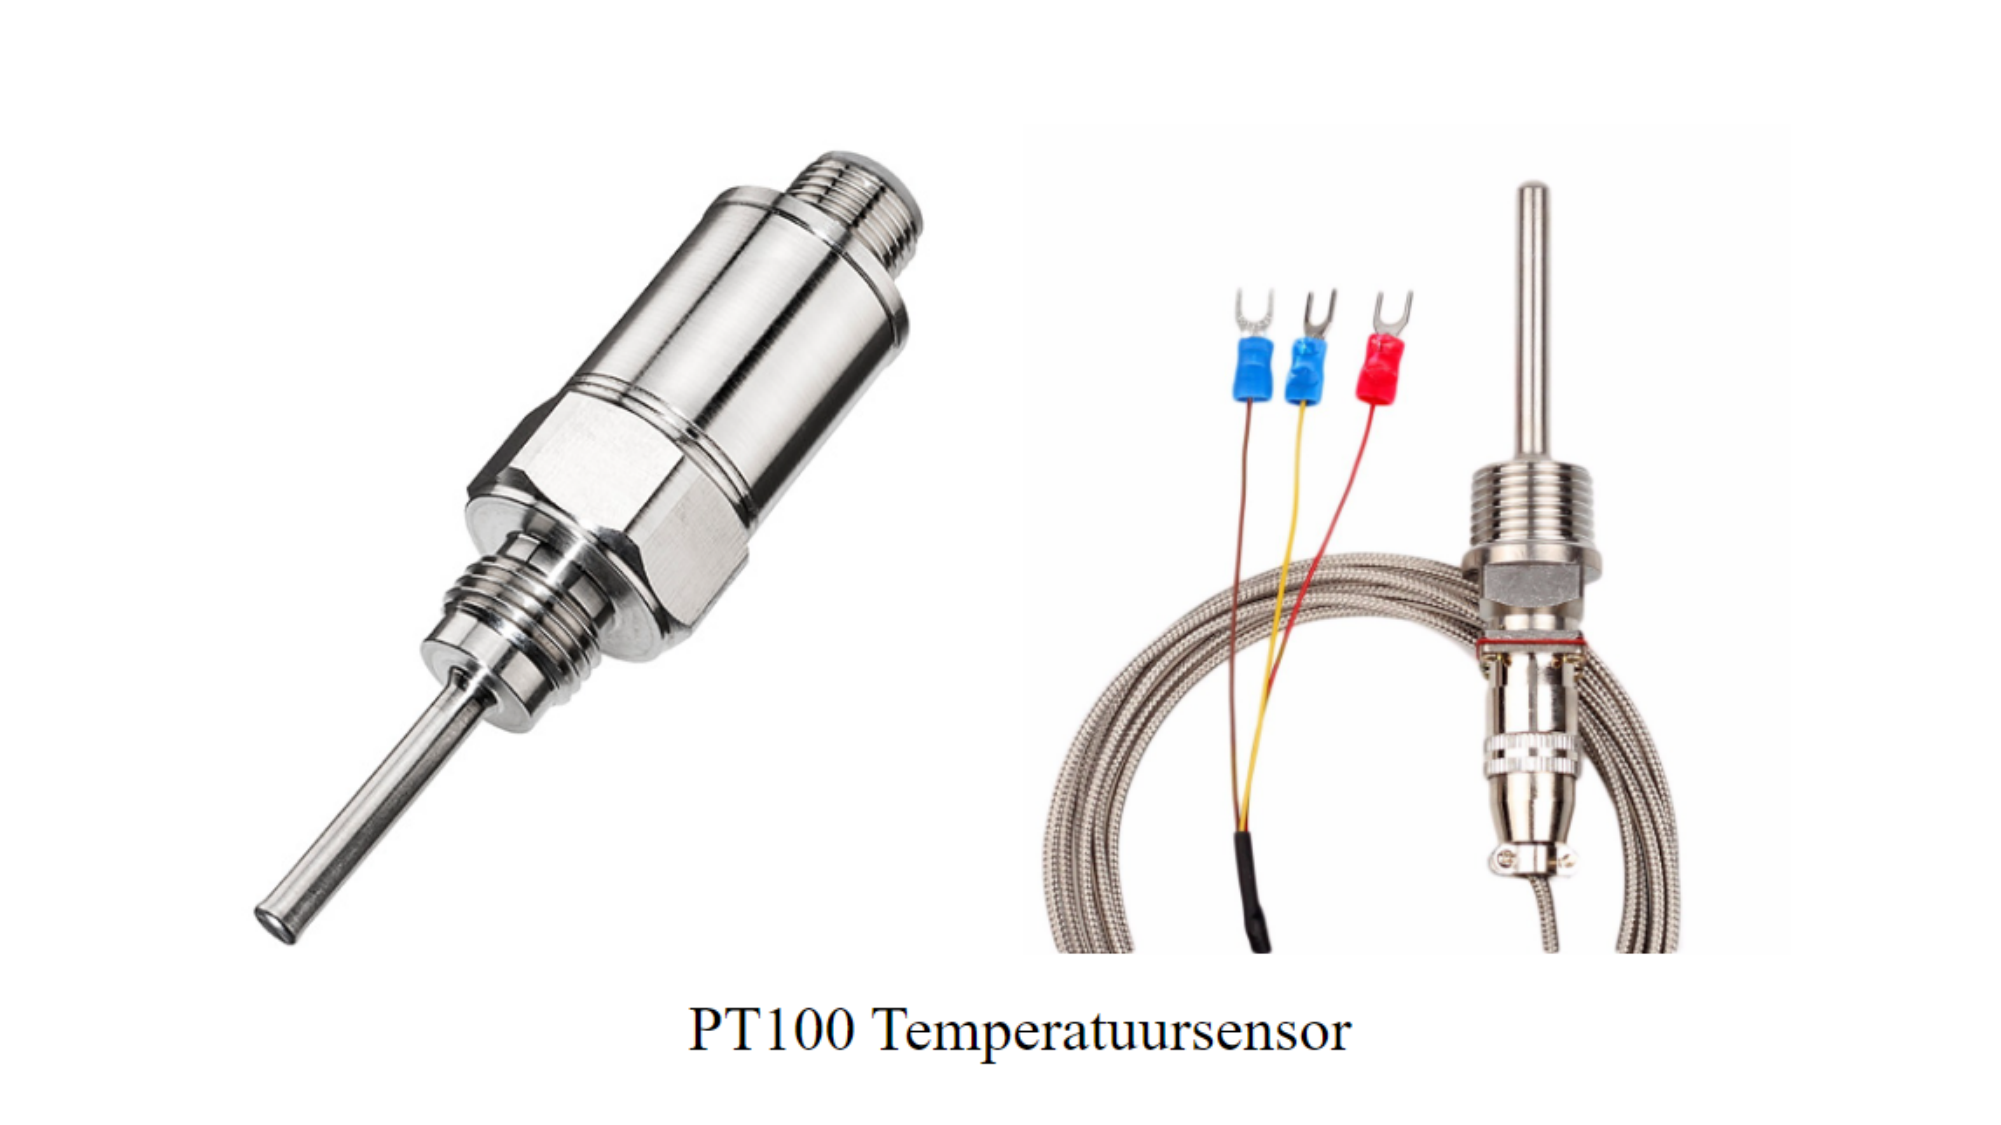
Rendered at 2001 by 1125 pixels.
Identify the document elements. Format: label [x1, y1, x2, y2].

picture [137, 104, 1791, 1066]
